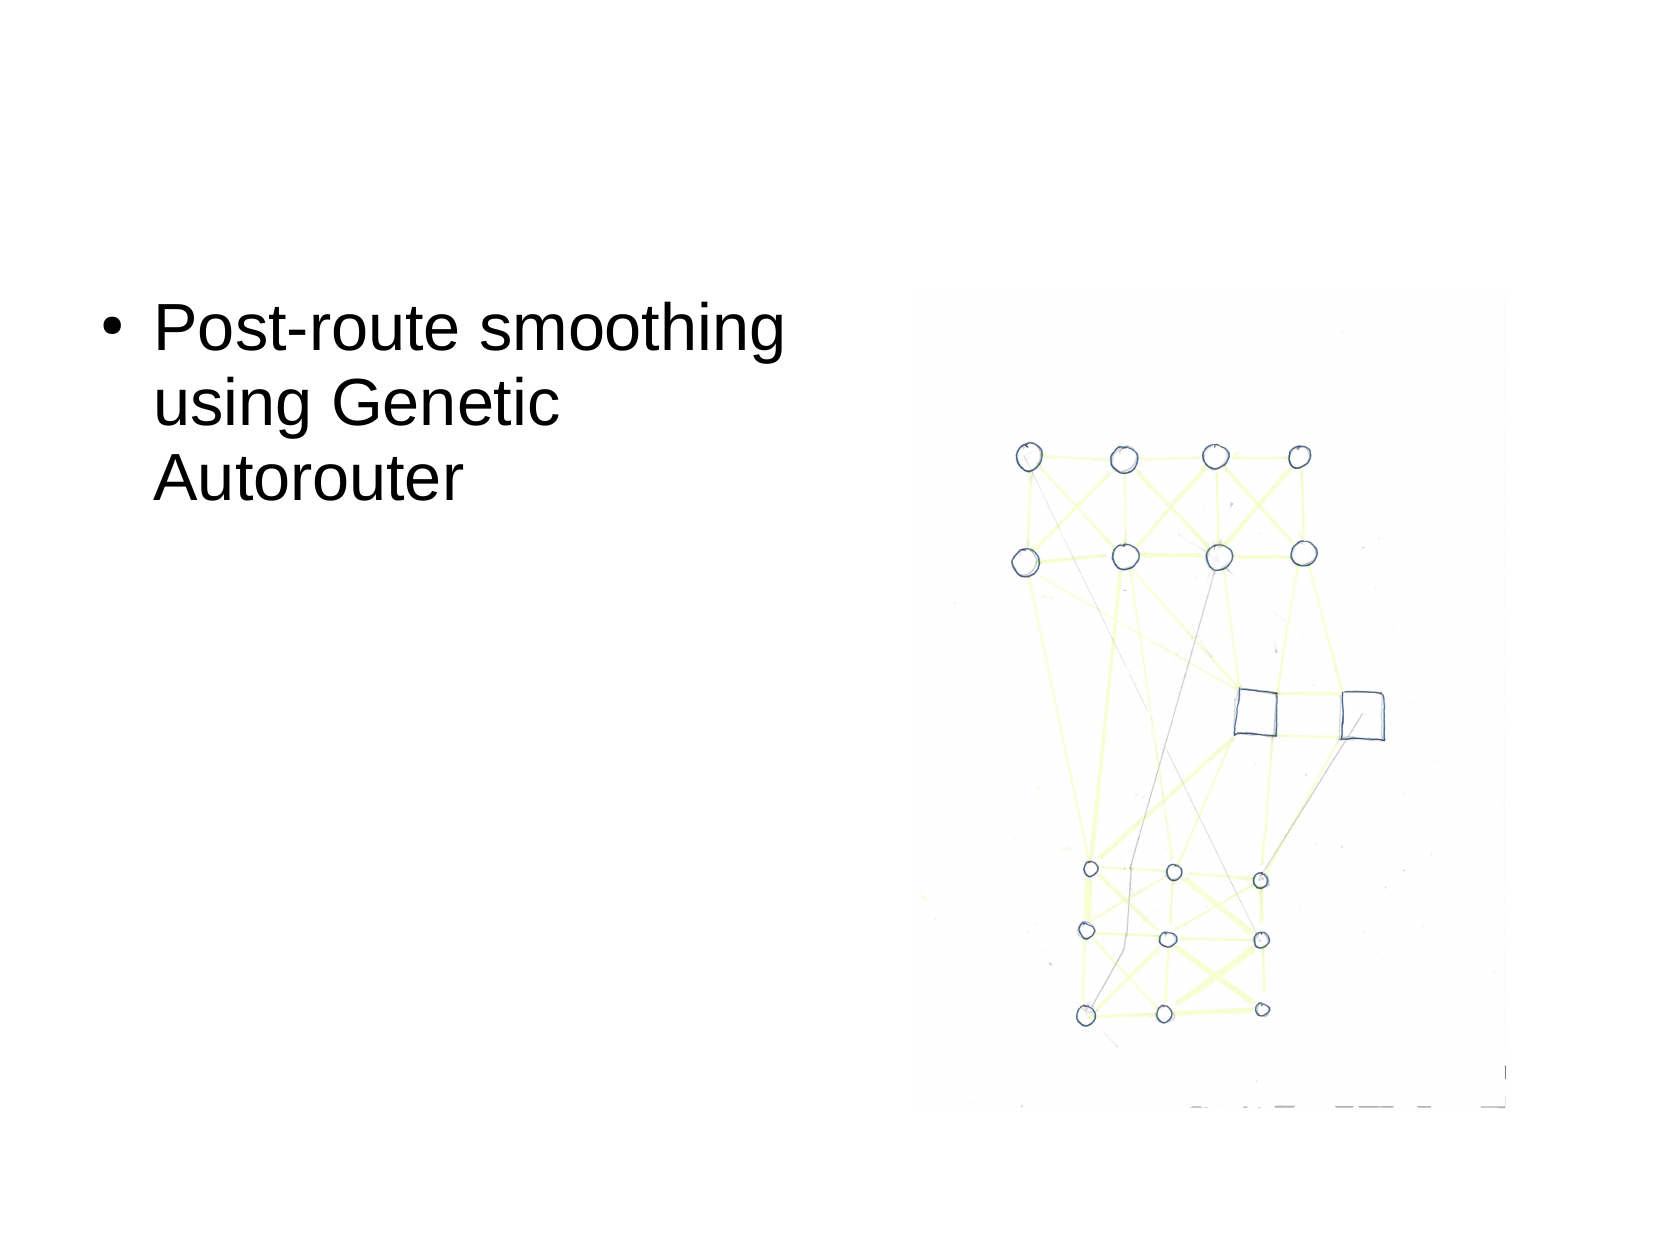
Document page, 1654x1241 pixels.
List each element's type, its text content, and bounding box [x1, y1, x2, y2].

picture [911, 290, 1506, 1109]
list Post-route smoothing using Genetic Autorouter [82, 290, 809, 1109]
